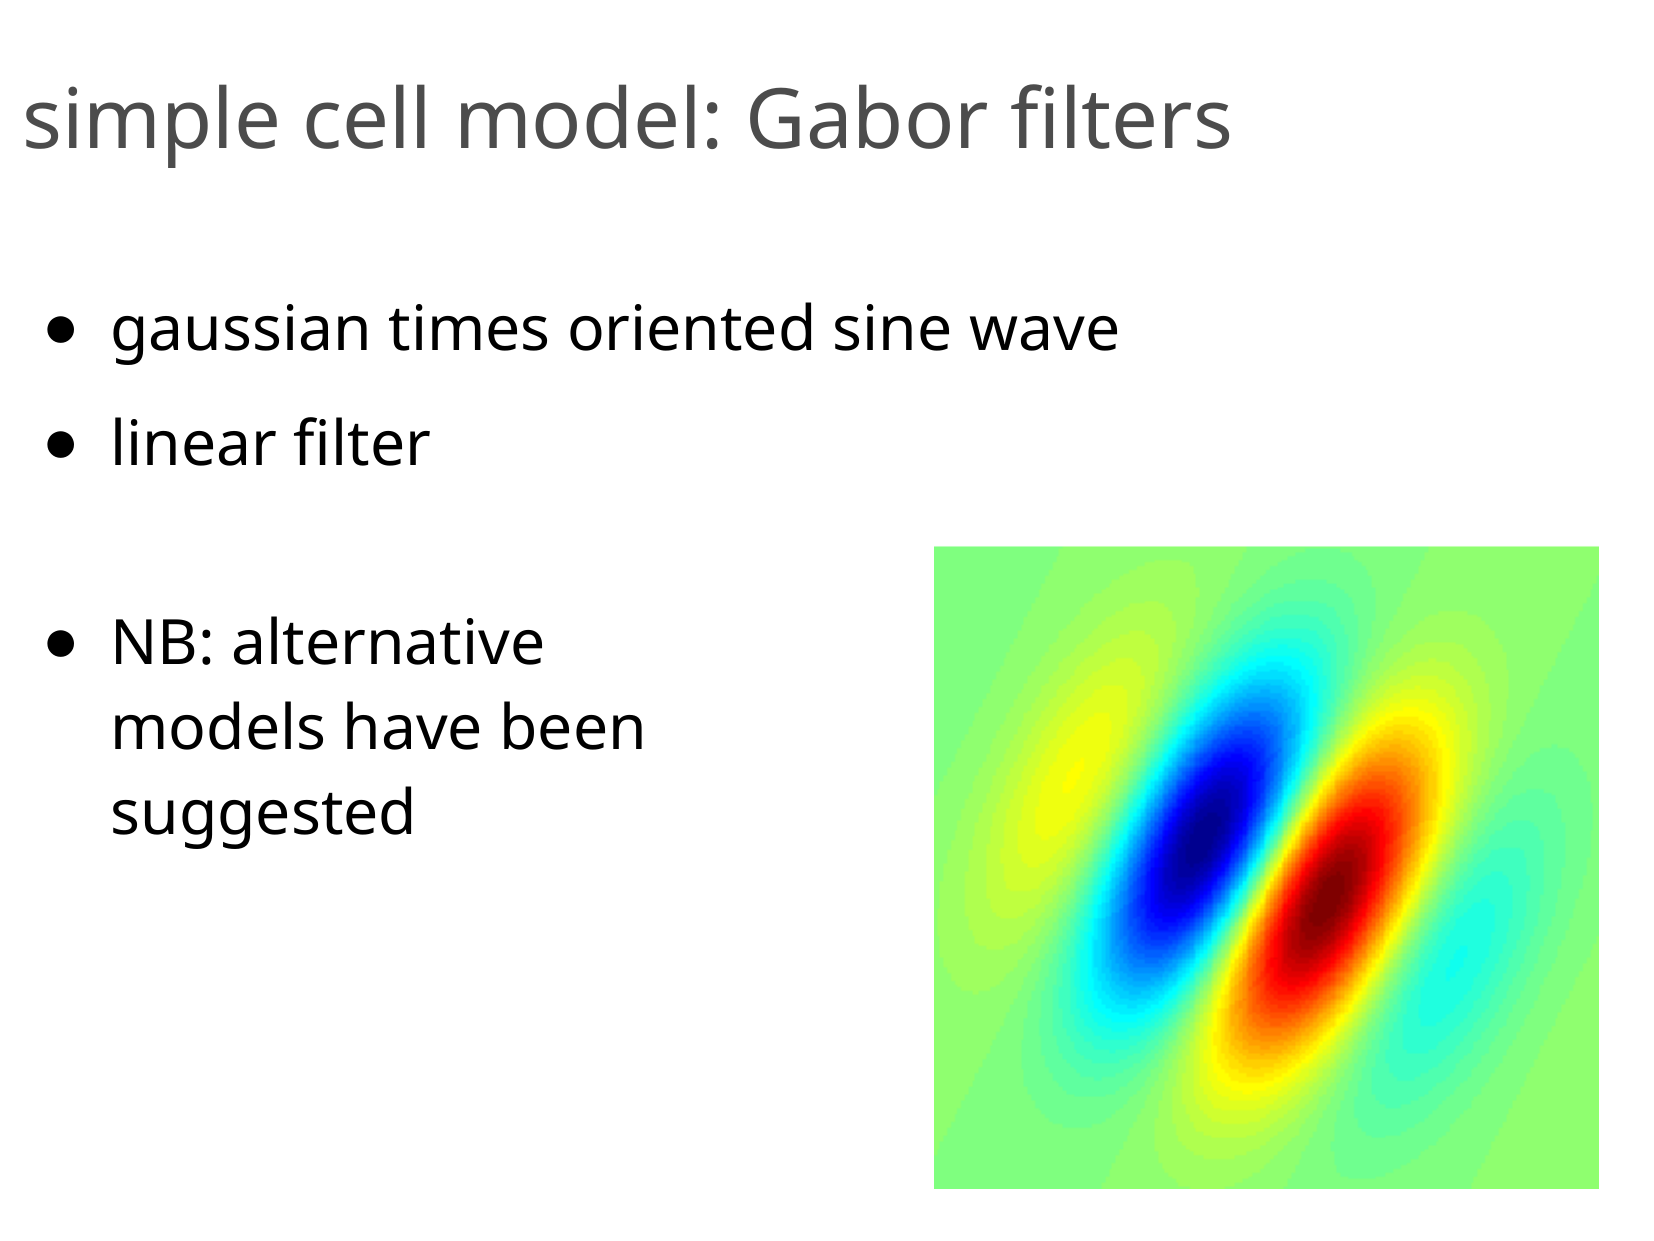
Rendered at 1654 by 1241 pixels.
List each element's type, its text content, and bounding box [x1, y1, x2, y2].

picture [934, 543, 1599, 1189]
title simple cell model: Gabor filters [22, 19, 1654, 213]
list gaussian times oriented sine wave linear filter NB: alternative models have been suggested [25, 226, 1654, 1166]
